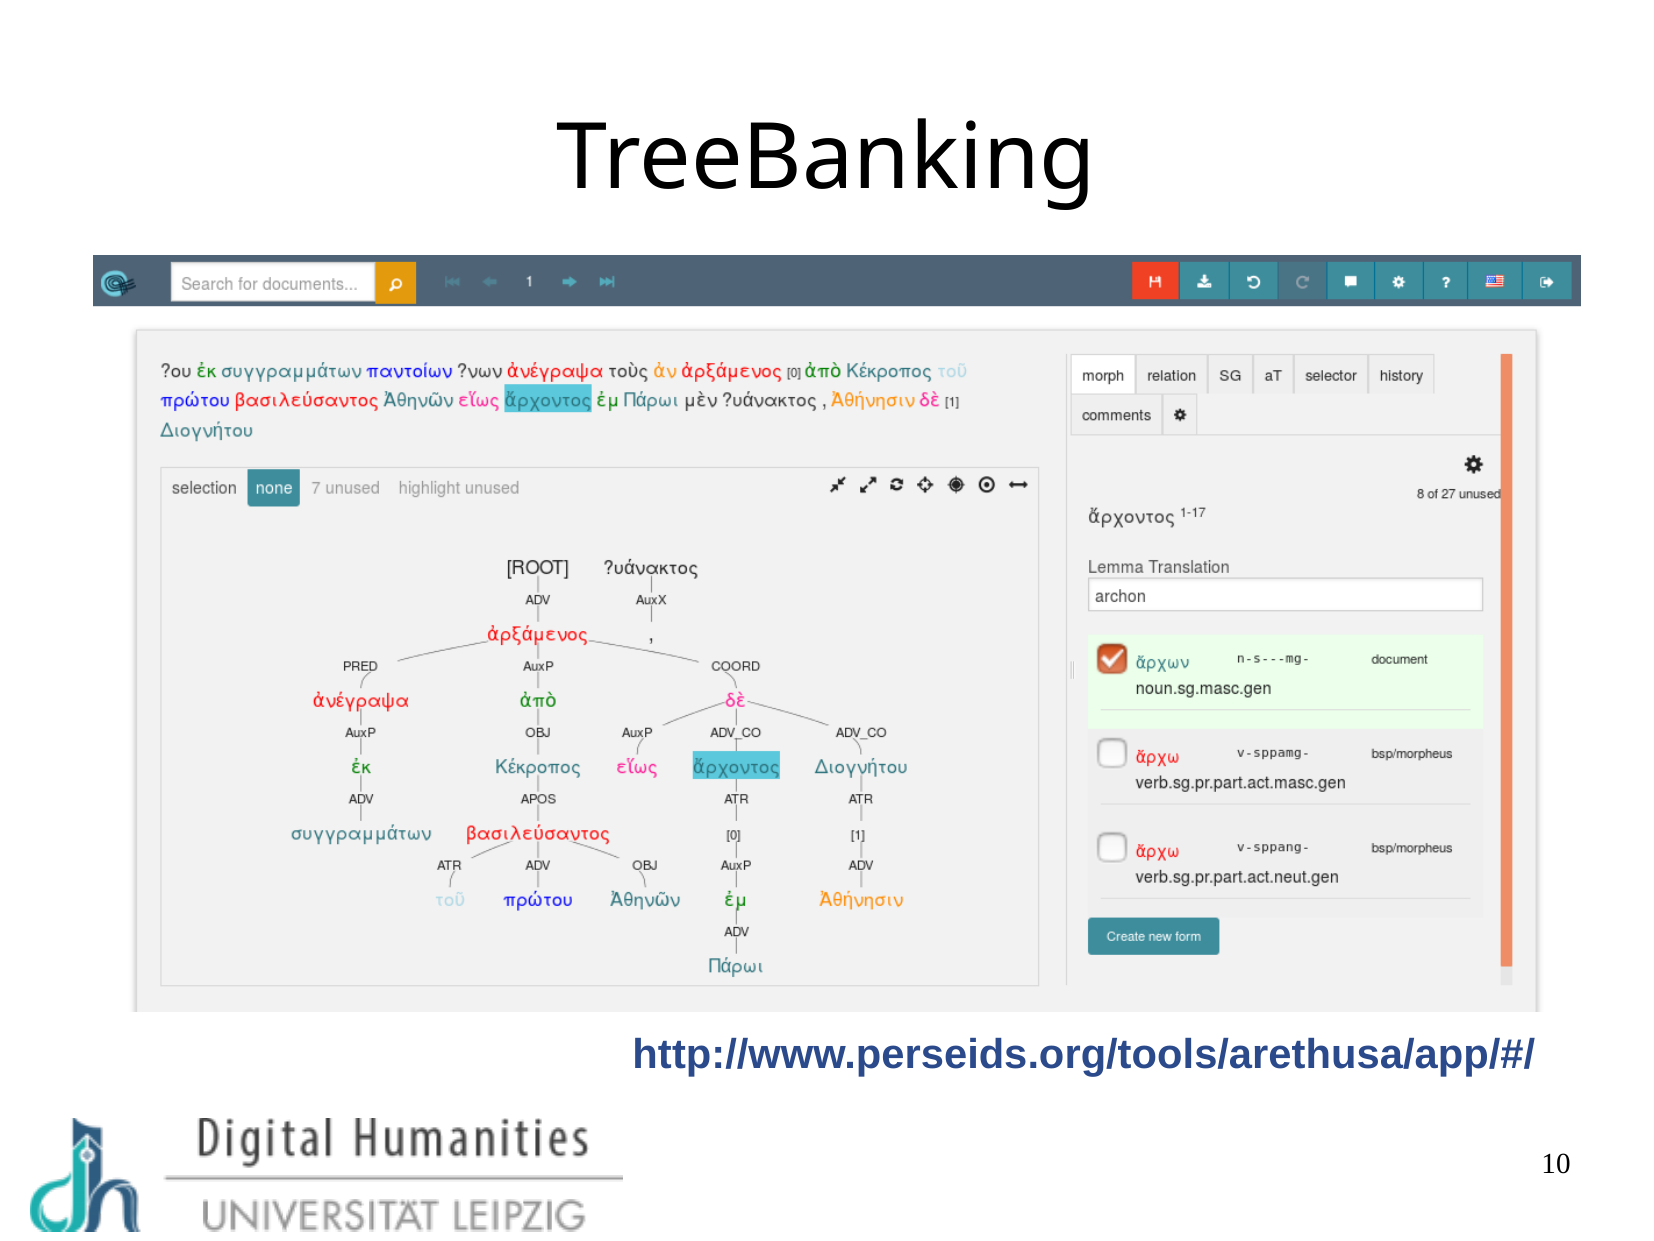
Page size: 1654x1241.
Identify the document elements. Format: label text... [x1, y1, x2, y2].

picture [93, 255, 1581, 1012]
title TreeBanking [82, 49, 1571, 257]
picture [30, 1118, 623, 1232]
text_box http://www.perseids.org/tools/arethusa/app/#/ [617, 1023, 1565, 1090]
